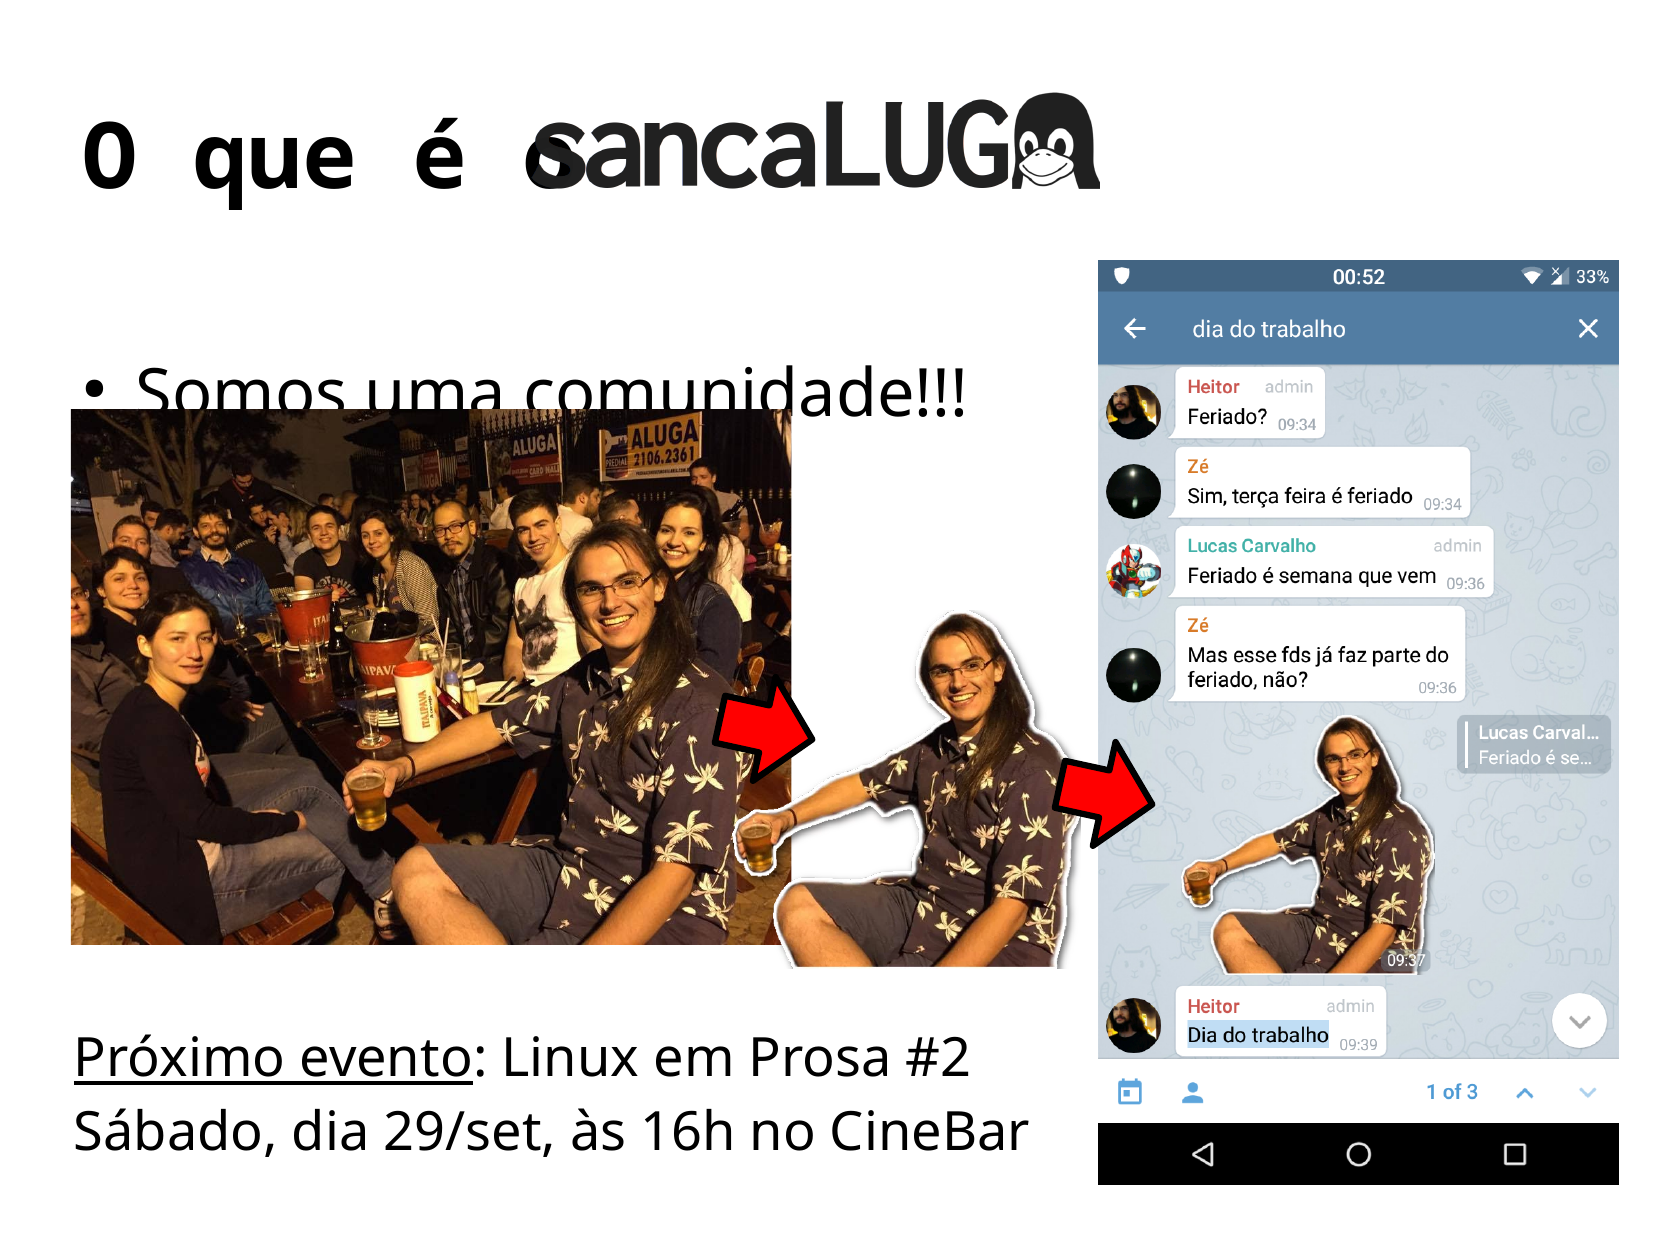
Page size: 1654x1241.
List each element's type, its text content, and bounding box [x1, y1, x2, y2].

picture [531, 92, 1100, 189]
list Somos uma comunidade!!! [64, 254, 1554, 974]
picture [70, 409, 1081, 969]
title O que é o [82, 49, 1571, 257]
text_box [714, 677, 813, 781]
text_box [1054, 742, 1153, 846]
picture [1098, 260, 1619, 1185]
text_box Próximo evento: Linux em Prosa #2 Sábado, dia 29/set, às 16h no CineBar [59, 1011, 993, 1157]
